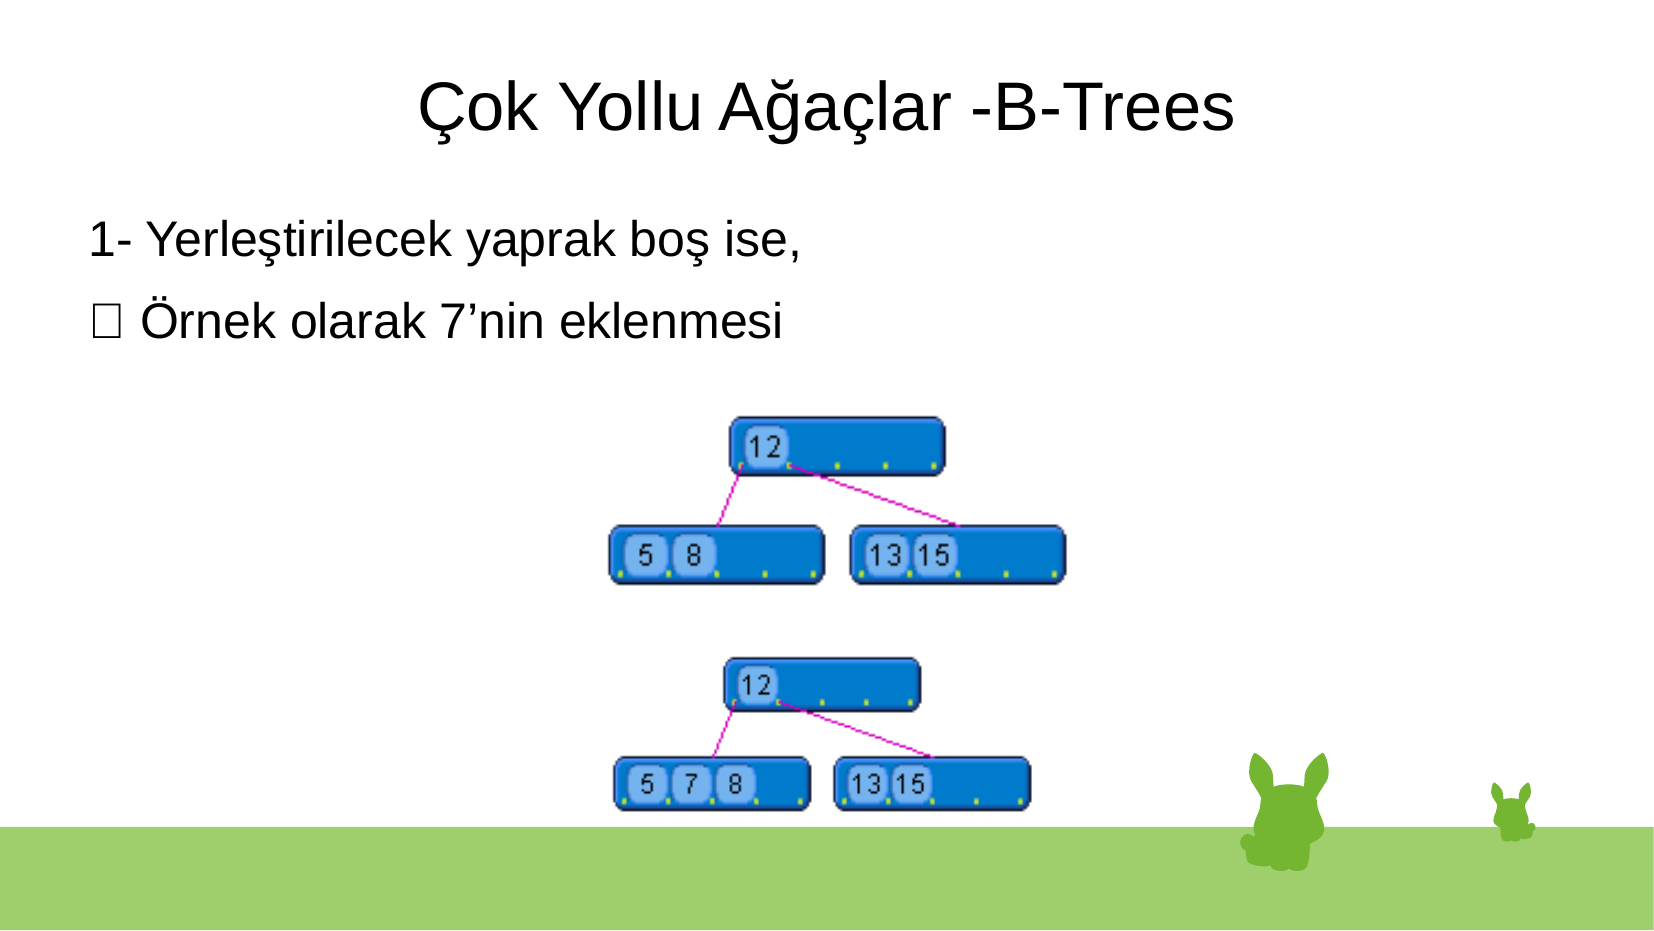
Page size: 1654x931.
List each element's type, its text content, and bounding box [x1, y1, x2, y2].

list 1- Yerleştirilecek yaprak boş ise,  Örnek olarak 7’nin eklenmesi [88, 206, 1565, 826]
title Çok Yollu Ağaçlar -B-Trees [88, 29, 1565, 178]
picture [605, 638, 1065, 826]
picture [597, 405, 1084, 601]
